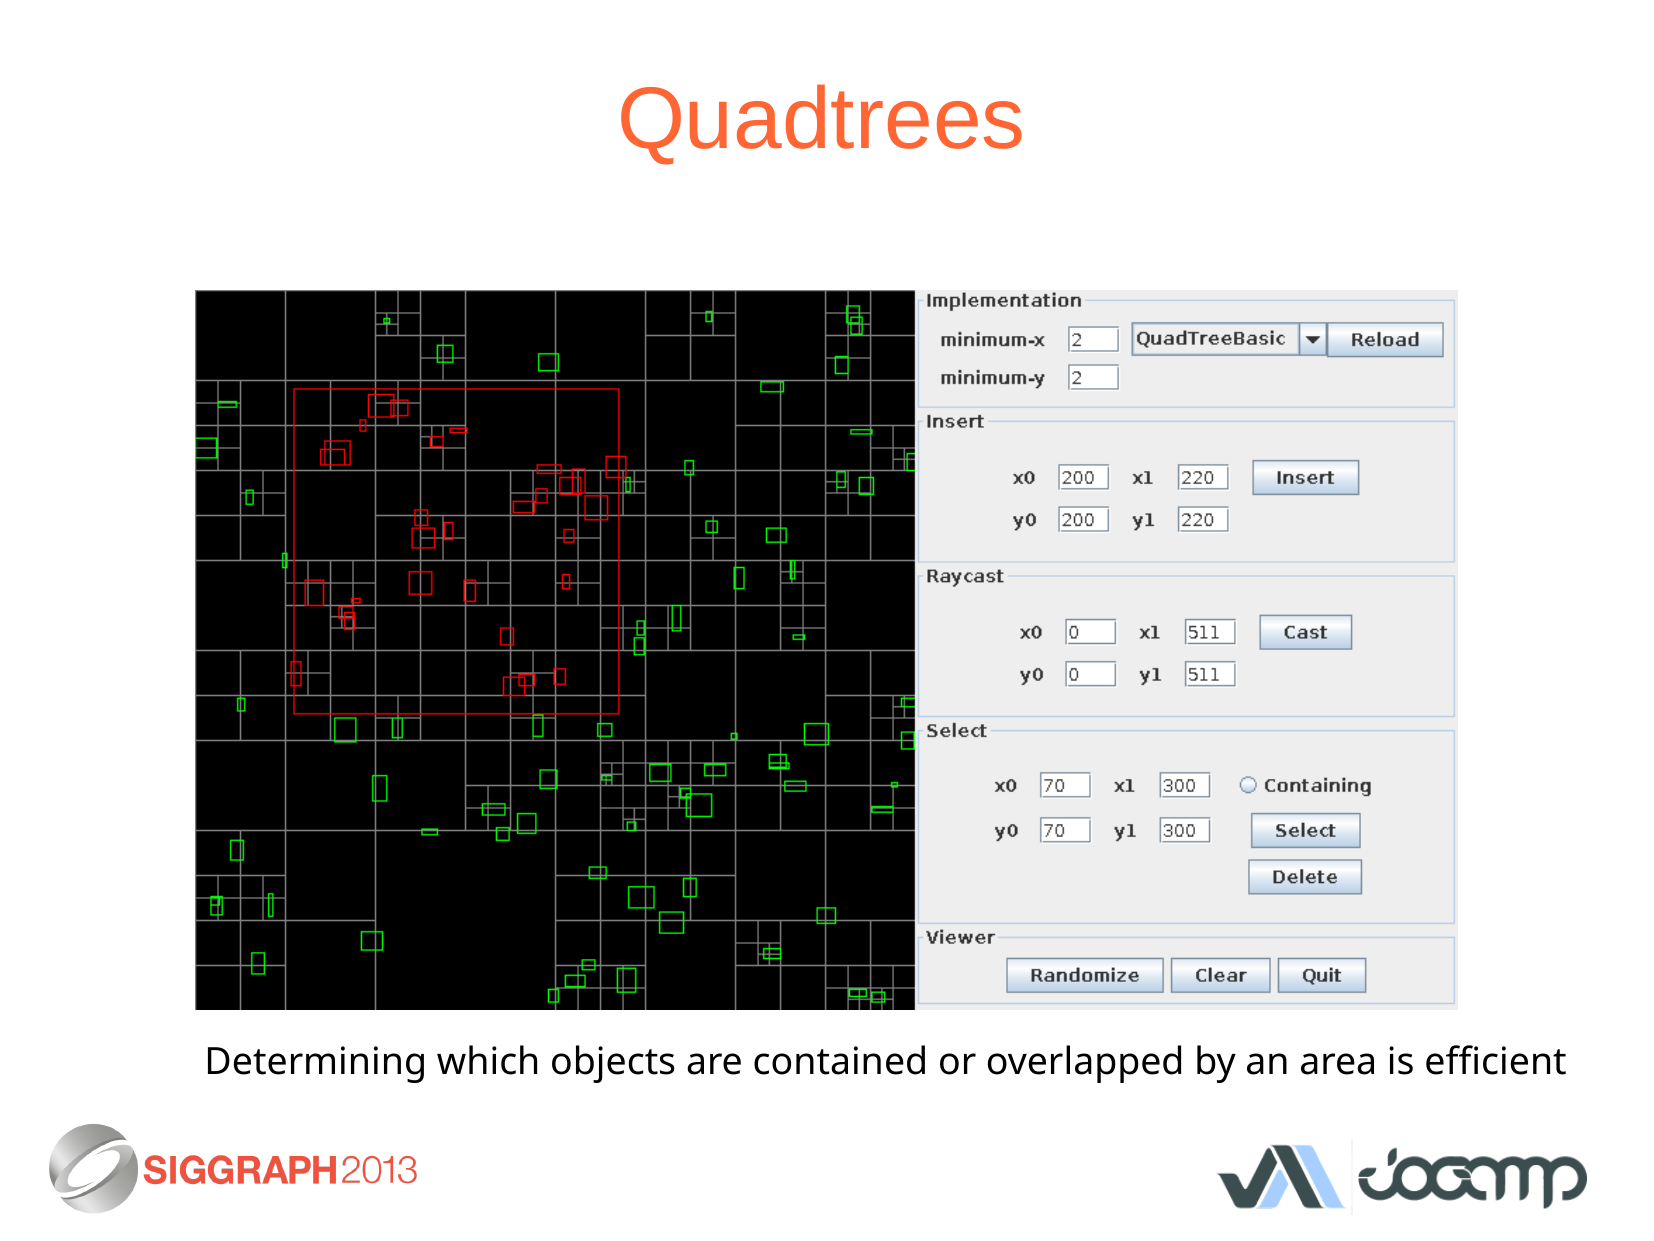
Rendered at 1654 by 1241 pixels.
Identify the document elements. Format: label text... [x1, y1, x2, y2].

picture [195, 290, 1458, 1010]
text_box Determining which objects are contained or overlapped by an area is efficient [189, 1027, 1654, 1086]
picture [45, 1122, 421, 1215]
title Quadtrees [68, 49, 1576, 188]
picture [1215, 1139, 1587, 1215]
